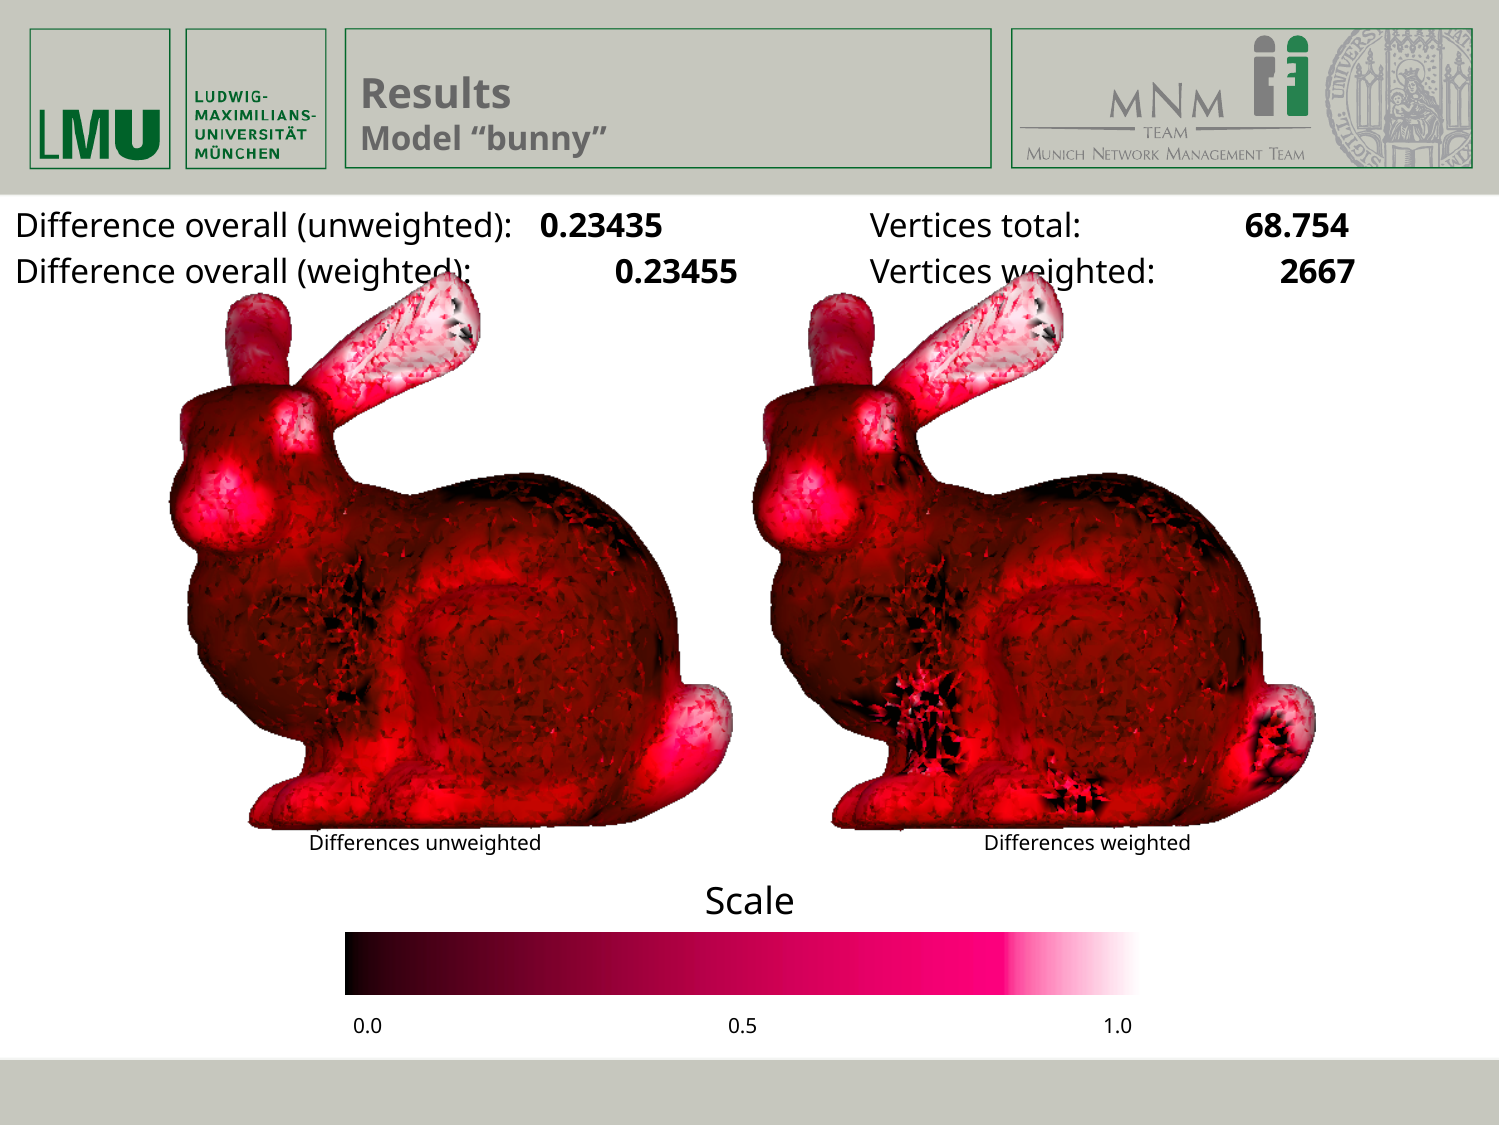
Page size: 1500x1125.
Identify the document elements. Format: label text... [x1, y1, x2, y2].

text_box Differences unweighted Differences weighted [0, 822, 1500, 883]
picture [0, 0, 1499, 196]
text_box 0.0 0.5 1.0 [255, 1005, 1231, 1051]
picture [0, 1058, 1499, 1125]
picture [165, 269, 1321, 834]
text_box Vertices total: 68.754 Vertices weighted: 2667 [855, 195, 1500, 301]
picture [345, 933, 1141, 995]
text_box Scale [345, 870, 1156, 933]
text_box Difference overall (unweighted): 0.23435 Difference overall (weighted): 0.23455 [0, 195, 841, 301]
text_box Results Model “bunny” [345, 59, 986, 165]
